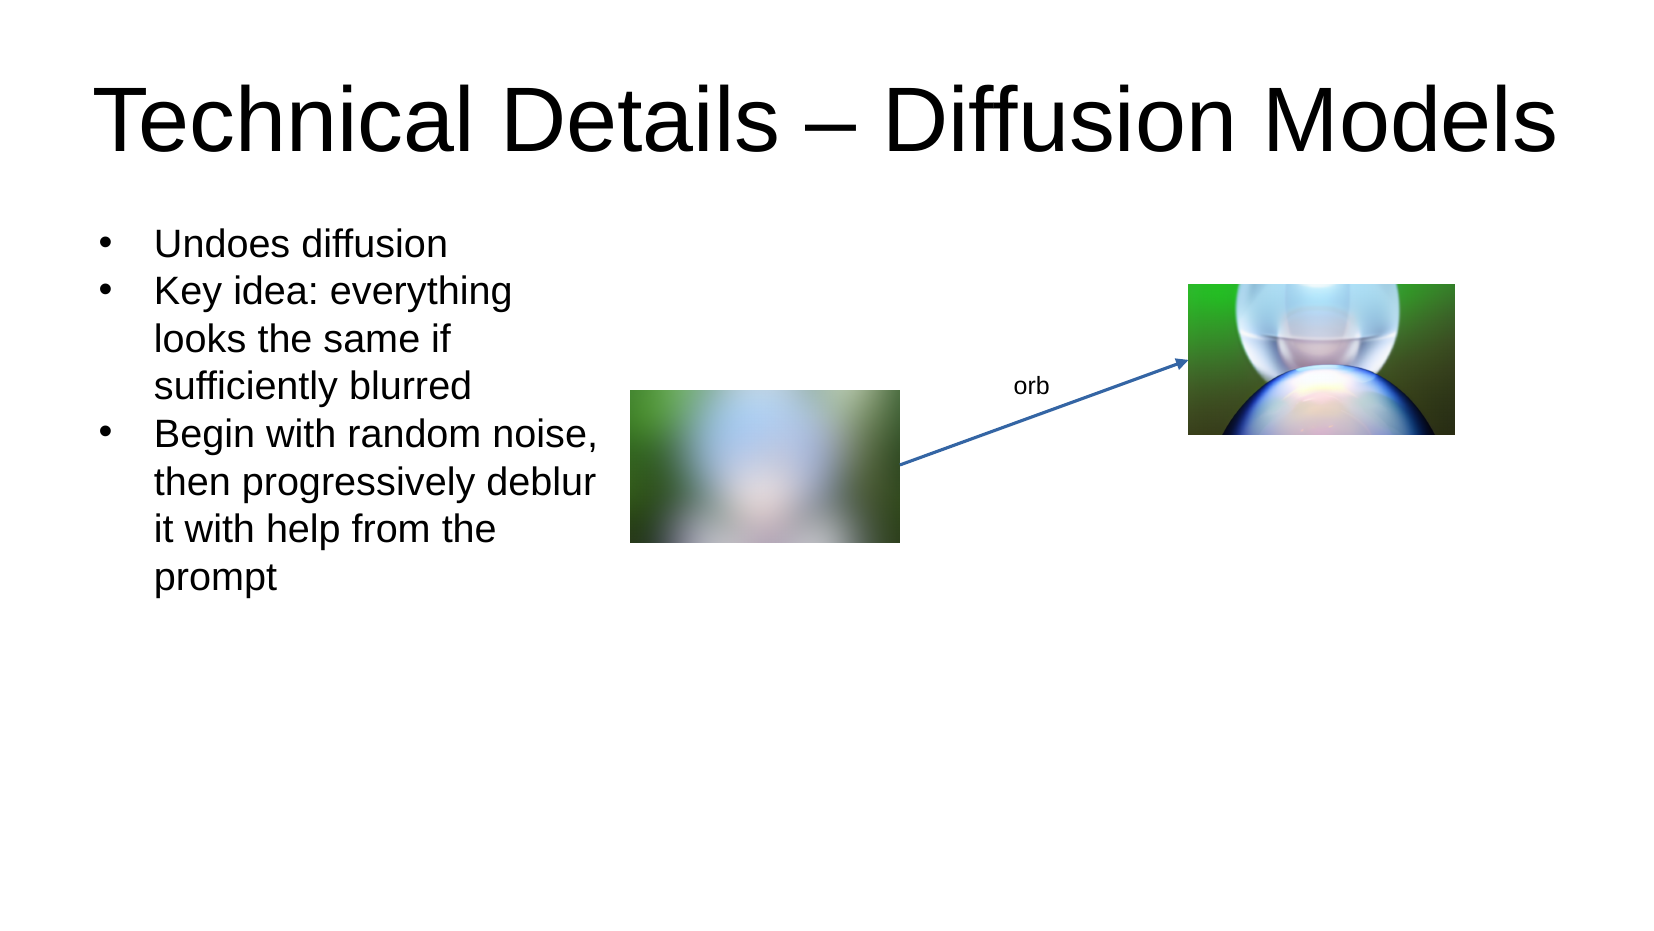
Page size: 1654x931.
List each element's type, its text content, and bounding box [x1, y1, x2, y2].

text_box orb [999, 362, 1065, 405]
list Undoes diffusion Key idea: everything looks the same if sufficiently blurred Begin with random noise, then progressively deblur it with help from the prompt [82, 217, 615, 757]
title Technical Details – Diffusion Models [82, 37, 1571, 193]
picture [1188, 284, 1455, 435]
picture [630, 390, 900, 543]
